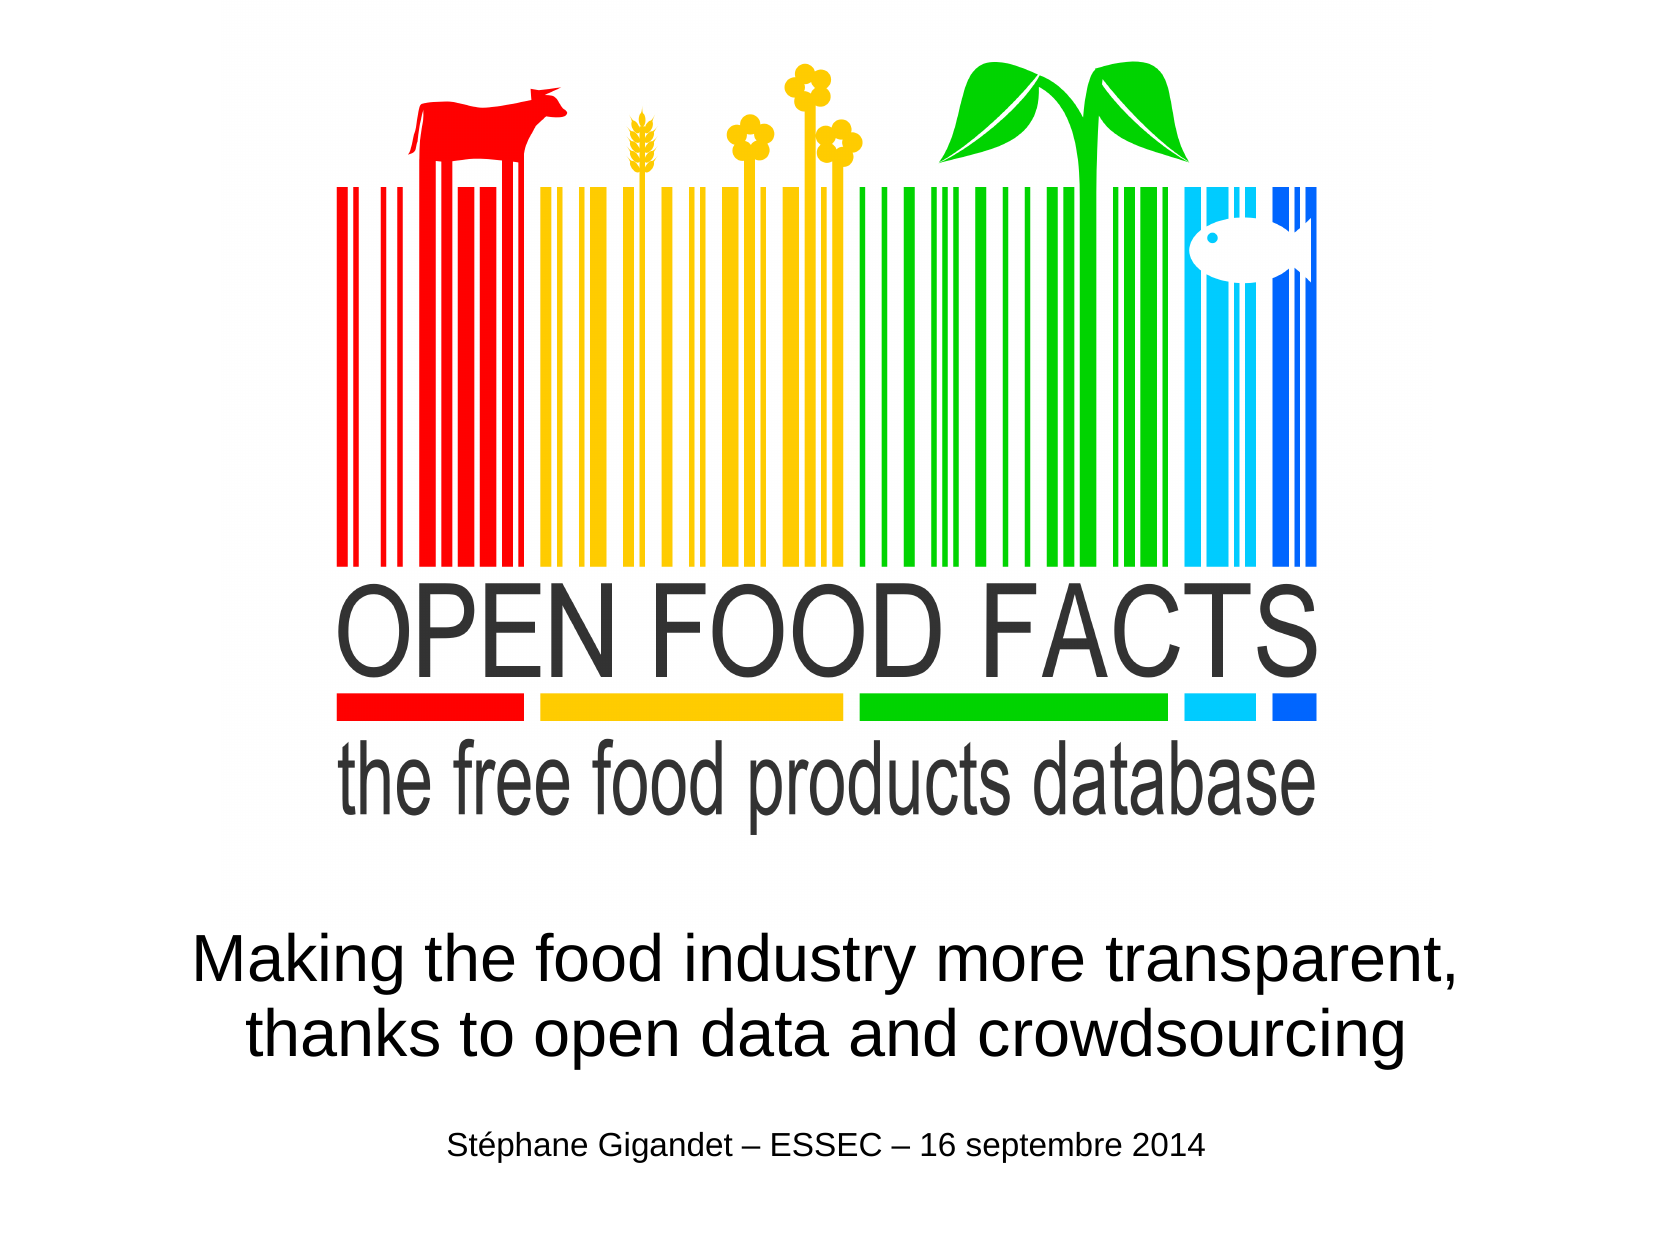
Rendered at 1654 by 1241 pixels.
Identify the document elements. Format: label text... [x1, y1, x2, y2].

subtitle Making the food industry more transparent, thanks to open data and crowdsourcing Stéphane Gigandet – ESSEC – 16 septembre 2014 [82, 885, 1571, 1201]
picture [221, 0, 1432, 885]
